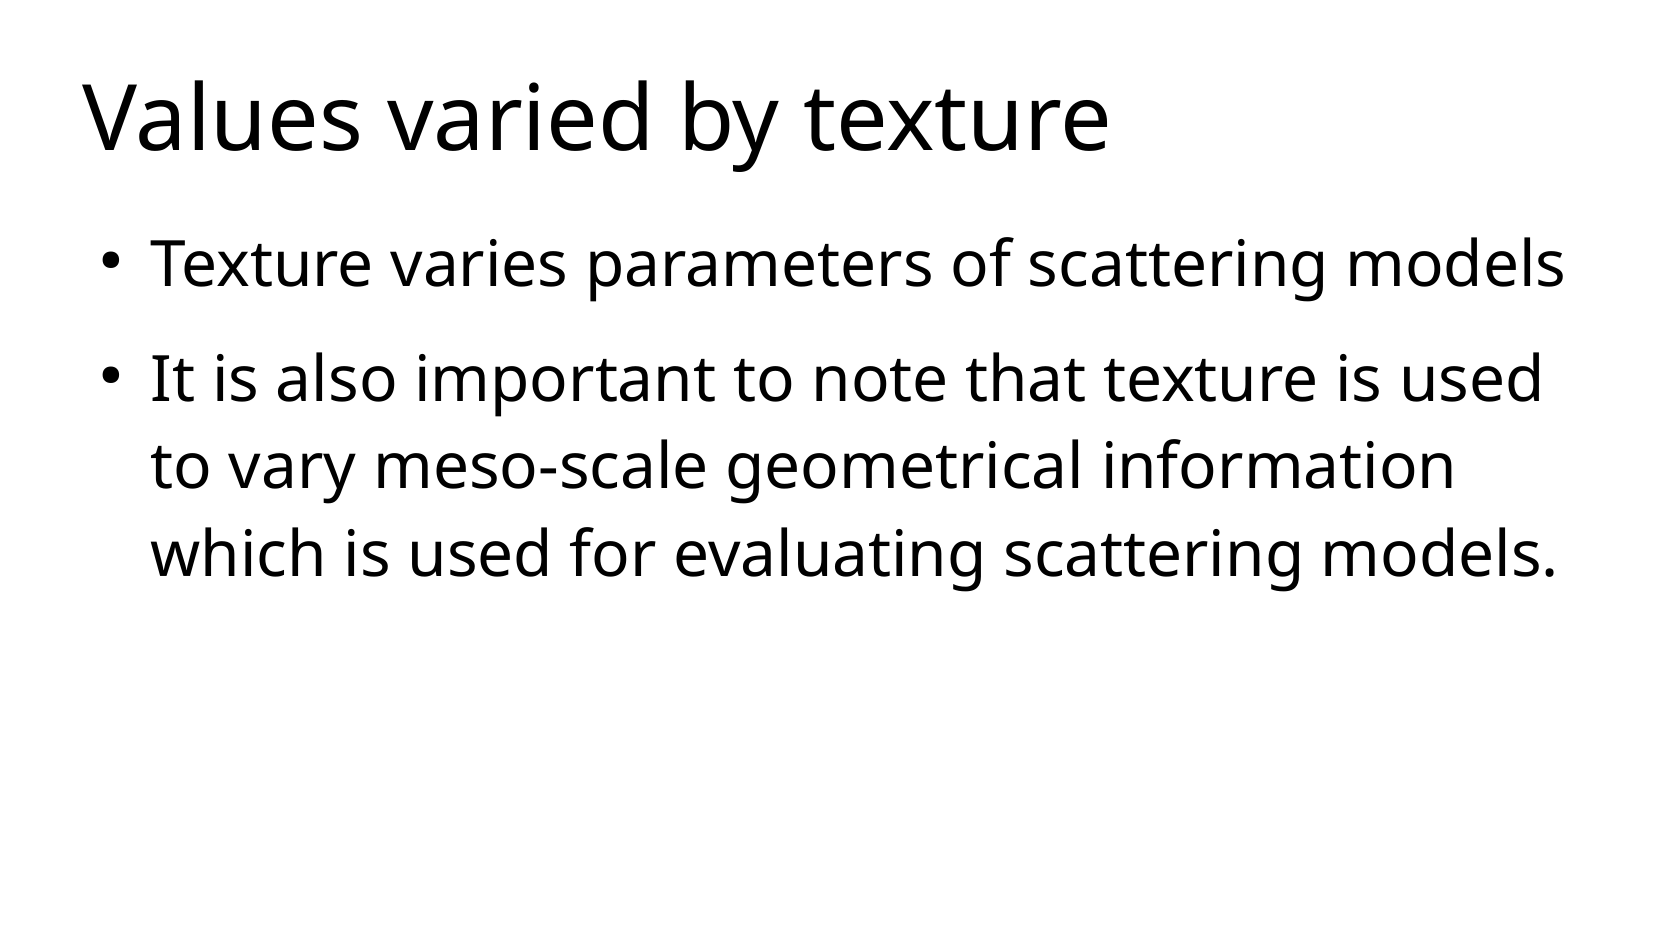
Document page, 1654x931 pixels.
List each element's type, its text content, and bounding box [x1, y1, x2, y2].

list Texture varies parameters of scattering models It is also important to note that texture is used to vary meso-scale geometrical information which is used for evaluating scattering models. [82, 217, 1571, 758]
title Values varied by texture [82, 37, 1571, 193]
